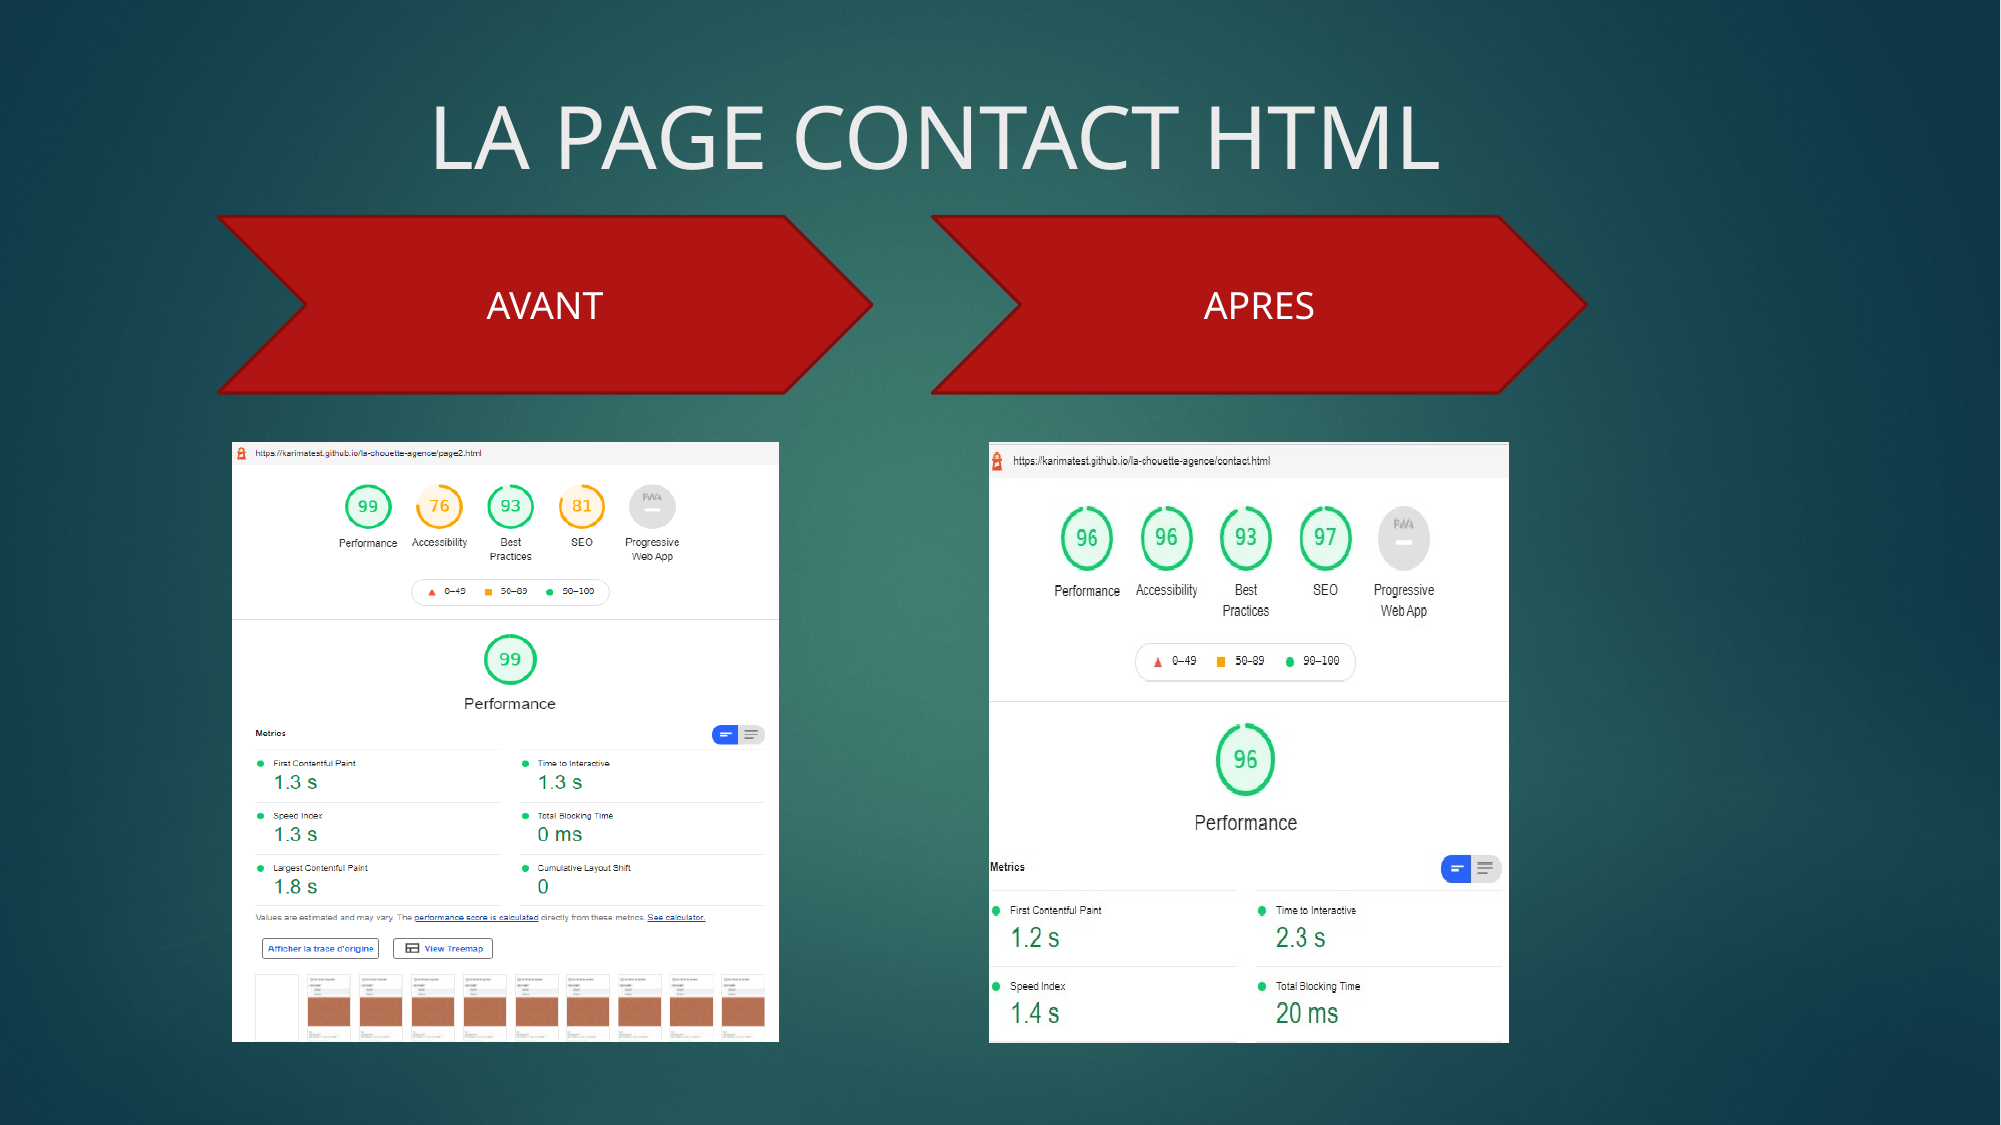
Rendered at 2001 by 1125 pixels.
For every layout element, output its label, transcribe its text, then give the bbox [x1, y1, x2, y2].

title LA PAGE CONTACT HTML [209, 74, 1679, 203]
text_box APRES [932, 216, 1587, 393]
text_box AVANT [217, 216, 873, 393]
picture [989, 442, 1509, 1043]
picture [232, 442, 779, 1042]
